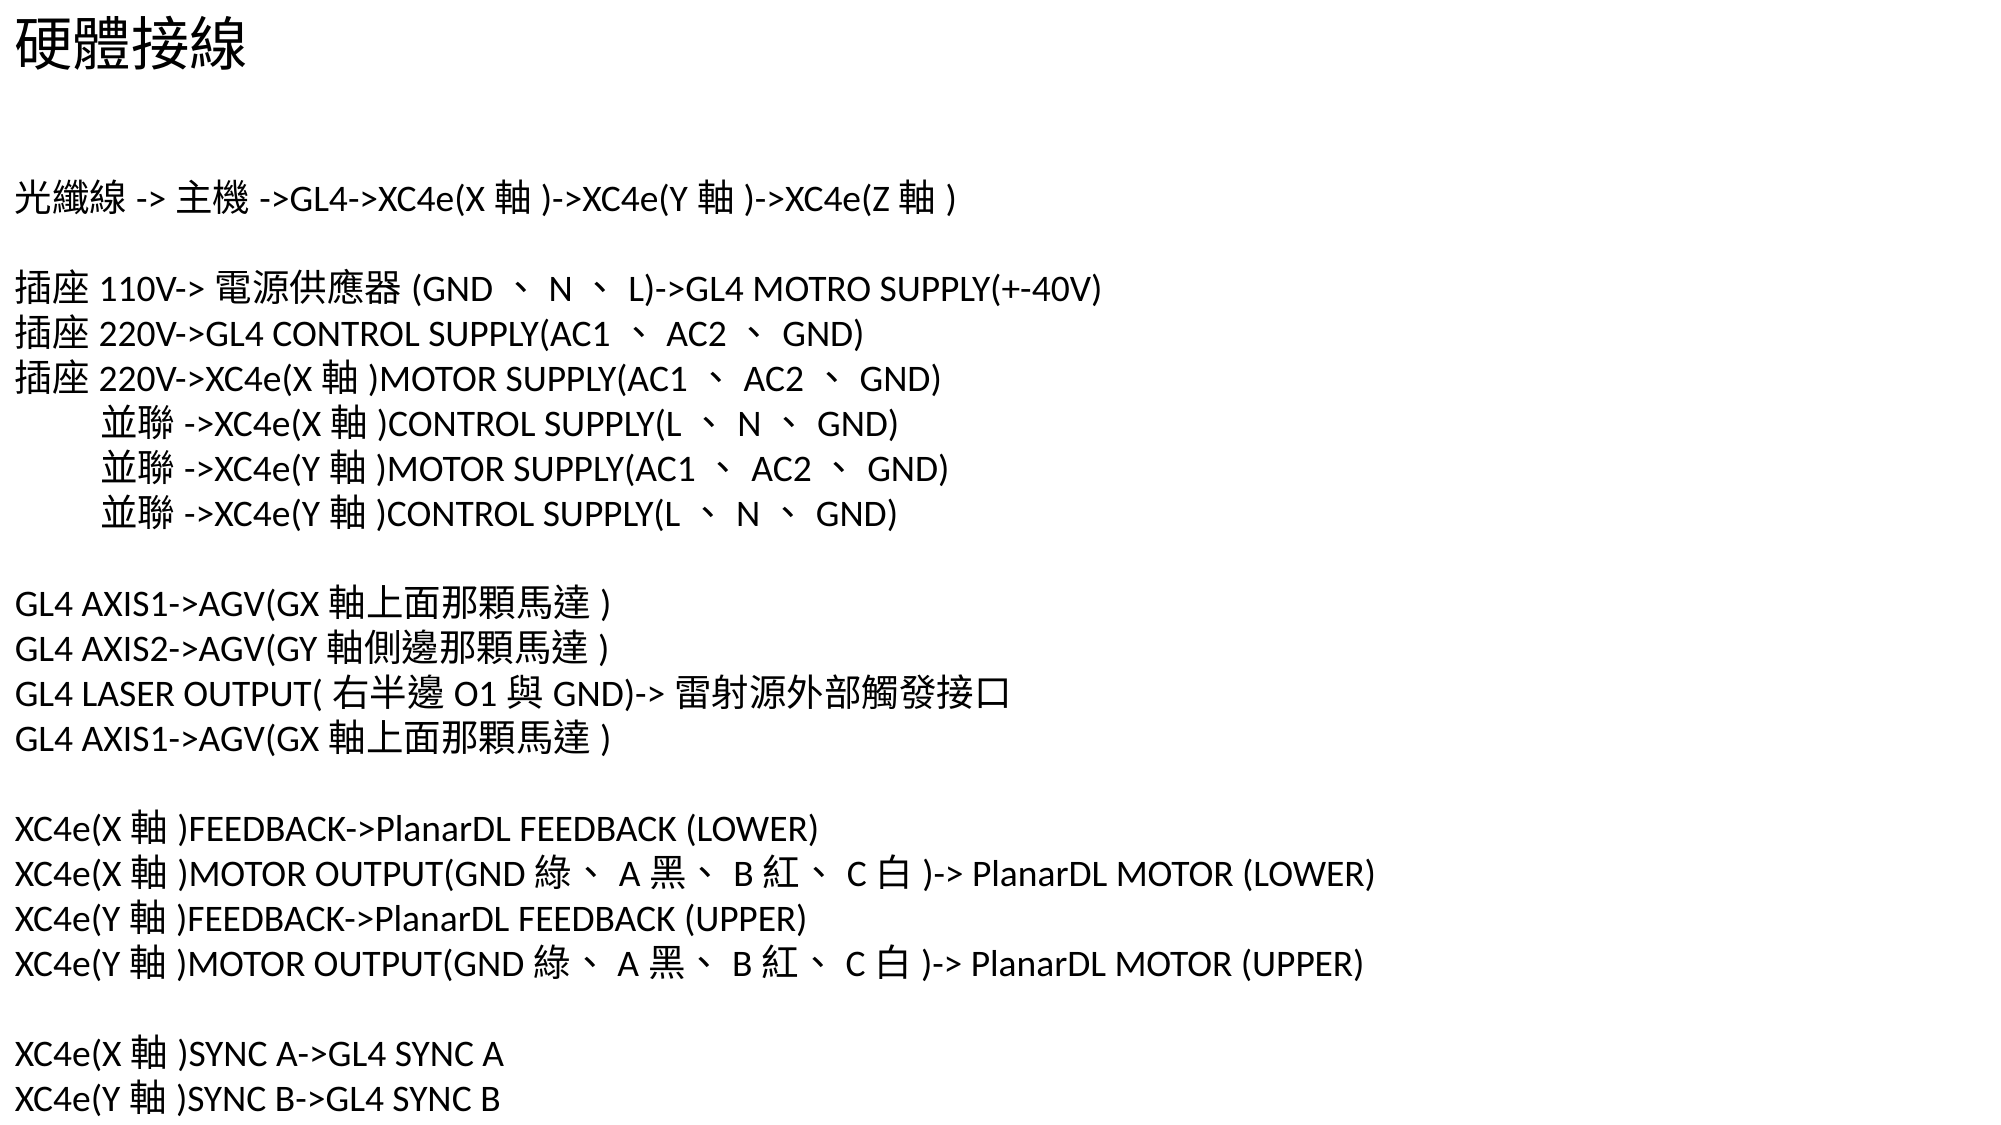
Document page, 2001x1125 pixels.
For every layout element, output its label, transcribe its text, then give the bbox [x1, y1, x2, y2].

text_box 光纖線->主機->GL4->XC4e(X軸)->XC4e(Y軸)->XC4e(Z軸) 插座110V->電源供應器(GND、N、L)->GL4 MOTRO SUPPLY(+-40V) 插座220V->GL4 CONTROL SUPPLY(AC1、AC2、GND) 插座220V->XC4e(X軸)MOTOR SUPPLY(AC1、AC2、GND) 並聯->XC4e(X軸)CONTROL SUPPLY(L、N、GND) 並聯->XC4e(Y軸)MOTOR SUPPLY(AC1、AC2、GND) 並聯->XC4e(Y軸)CONTROL SUPPLY(L、N、GND) GL4 AXIS1->AGV(GX軸上面那顆馬達) GL4 AXIS2->AGV(GY軸側邊那顆馬達) GL4 LASER OUTPUT(右半邊O1與GND)->雷射源外部觸發接口 GL4 AXIS1->AGV(GX軸上面那顆馬達) XC4e(X軸)FEEDBACK->PlanarDL FEEDBACK (LOWER) XC4e(X軸)MOTOR OUTPUT(GND綠、A黑、B紅、C白)-> PlanarDL MOTOR (LOWER) XC4e(Y軸)FEEDBACK->PlanarDL FEEDBACK (UPPER) XC4e(Y軸)MOTOR OUTPUT(GND綠、A黑、B紅、C白)-> PlanarDL MOTOR (UPPER) XC4e(X軸)SYNC A->GL4 SYNC A XC4e(Y軸)SYNC B->GL4 SYNC B [0, 166, 1471, 1125]
text_box 硬體接線 [0, 0, 1000, 166]
